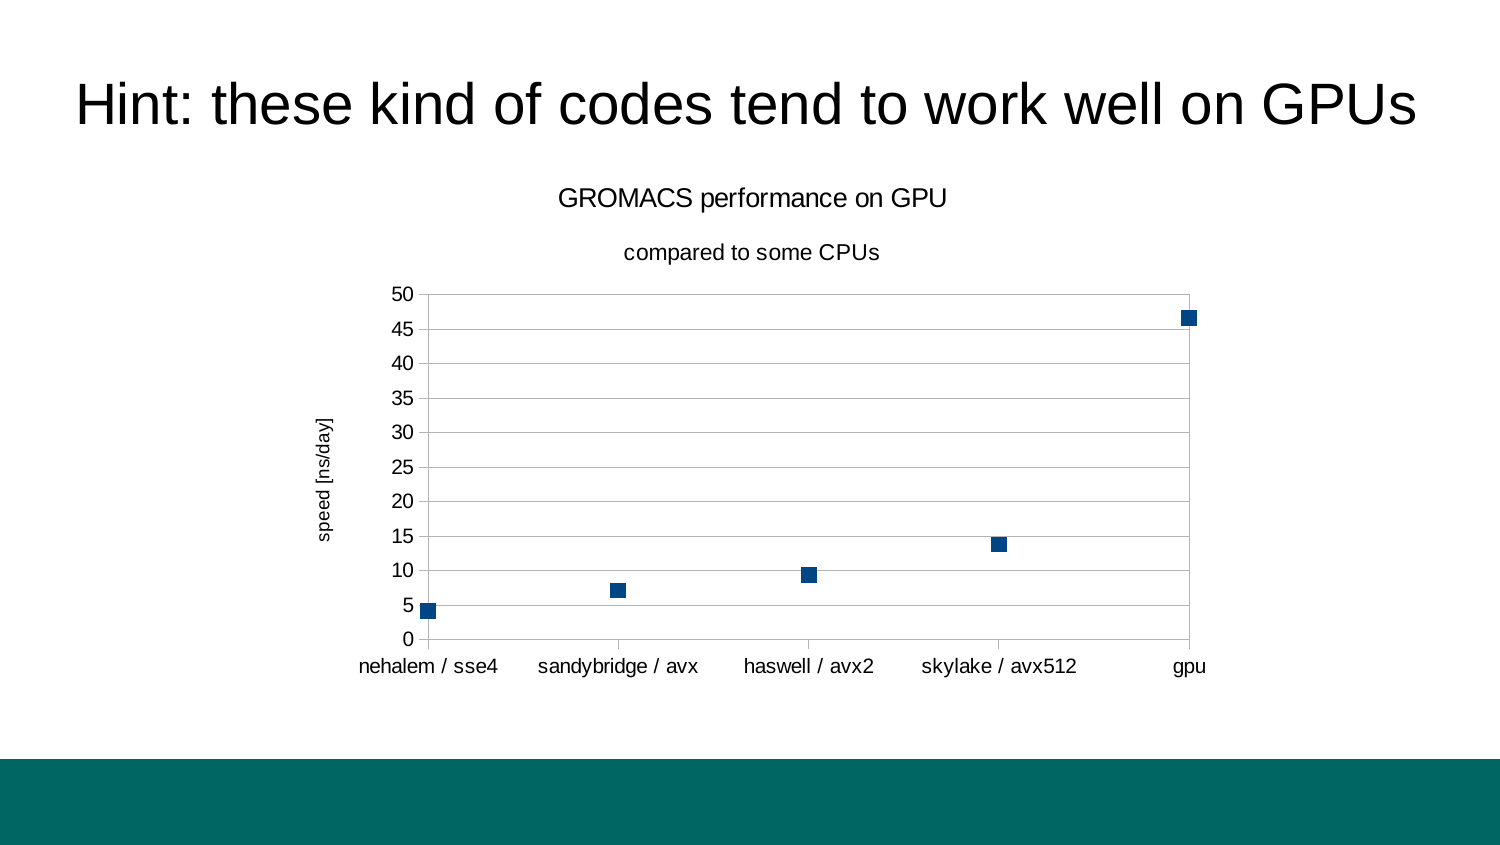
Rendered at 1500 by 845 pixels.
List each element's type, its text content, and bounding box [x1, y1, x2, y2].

title Hint: these kind of codes tend to work well on GPUs [75, 33, 1425, 175]
chart [279, 156, 1225, 689]
